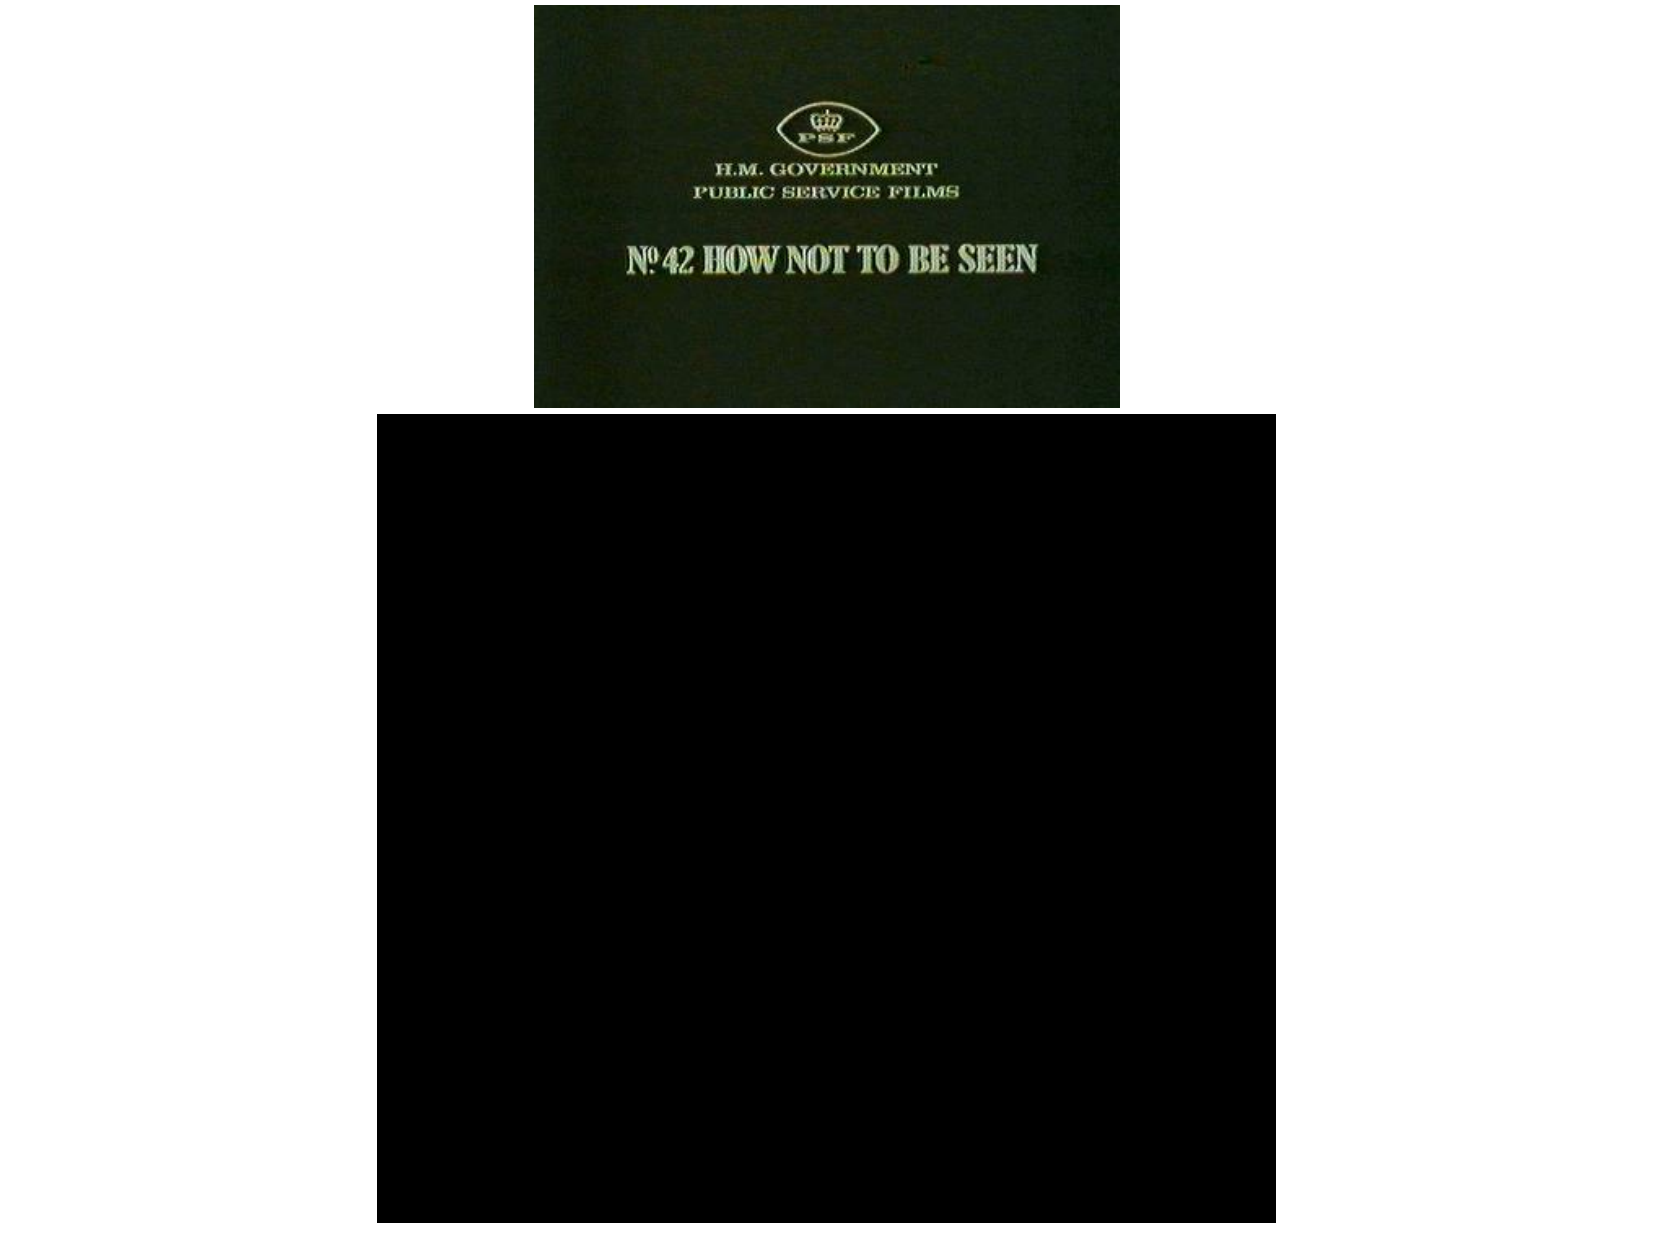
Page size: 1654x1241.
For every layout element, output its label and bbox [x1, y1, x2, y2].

picture [534, 5, 1120, 409]
text_box [377, 414, 1276, 1223]
